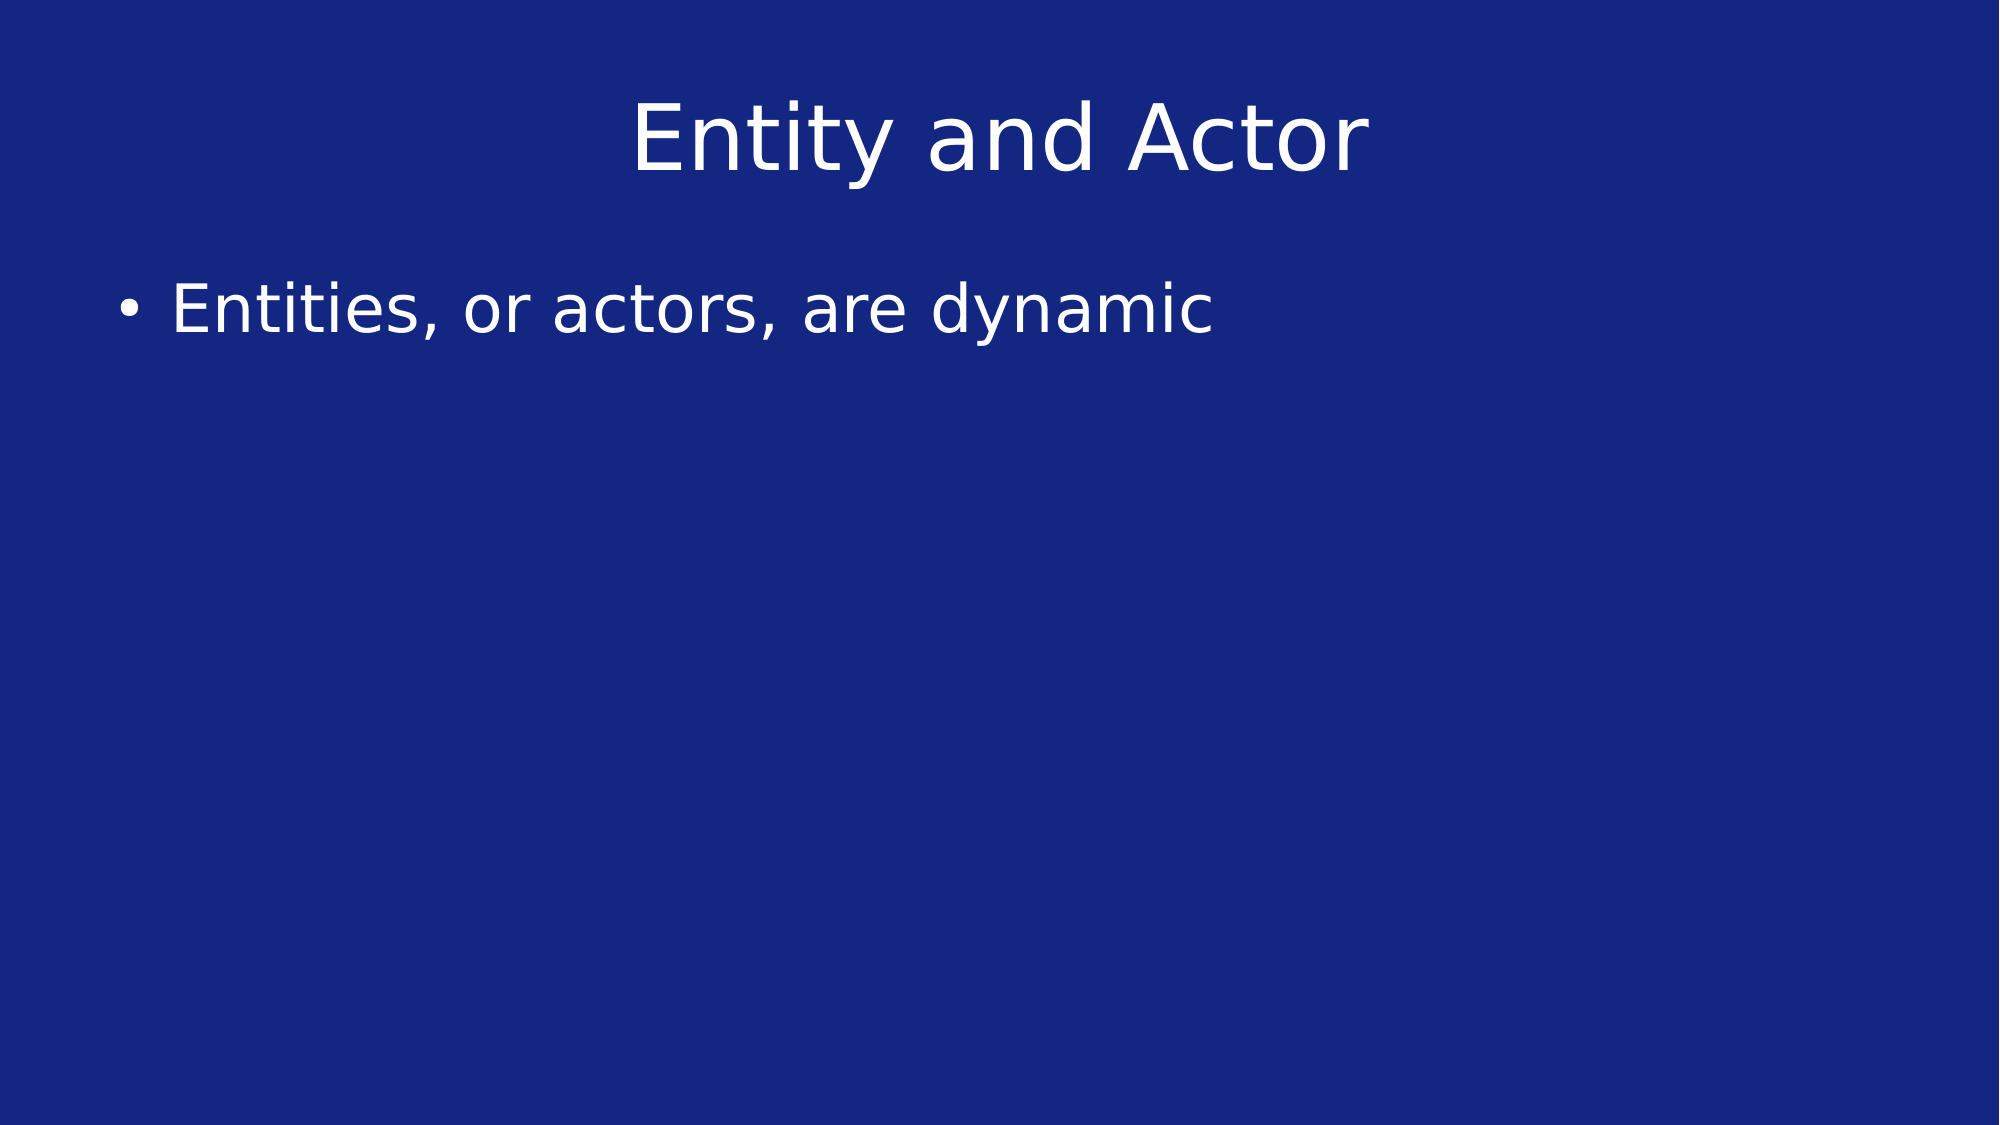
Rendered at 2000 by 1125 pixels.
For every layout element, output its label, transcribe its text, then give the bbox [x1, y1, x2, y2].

title Entity and Actor [99, 44, 1900, 233]
list Entities, or actors, are dynamic [99, 270, 1900, 923]
